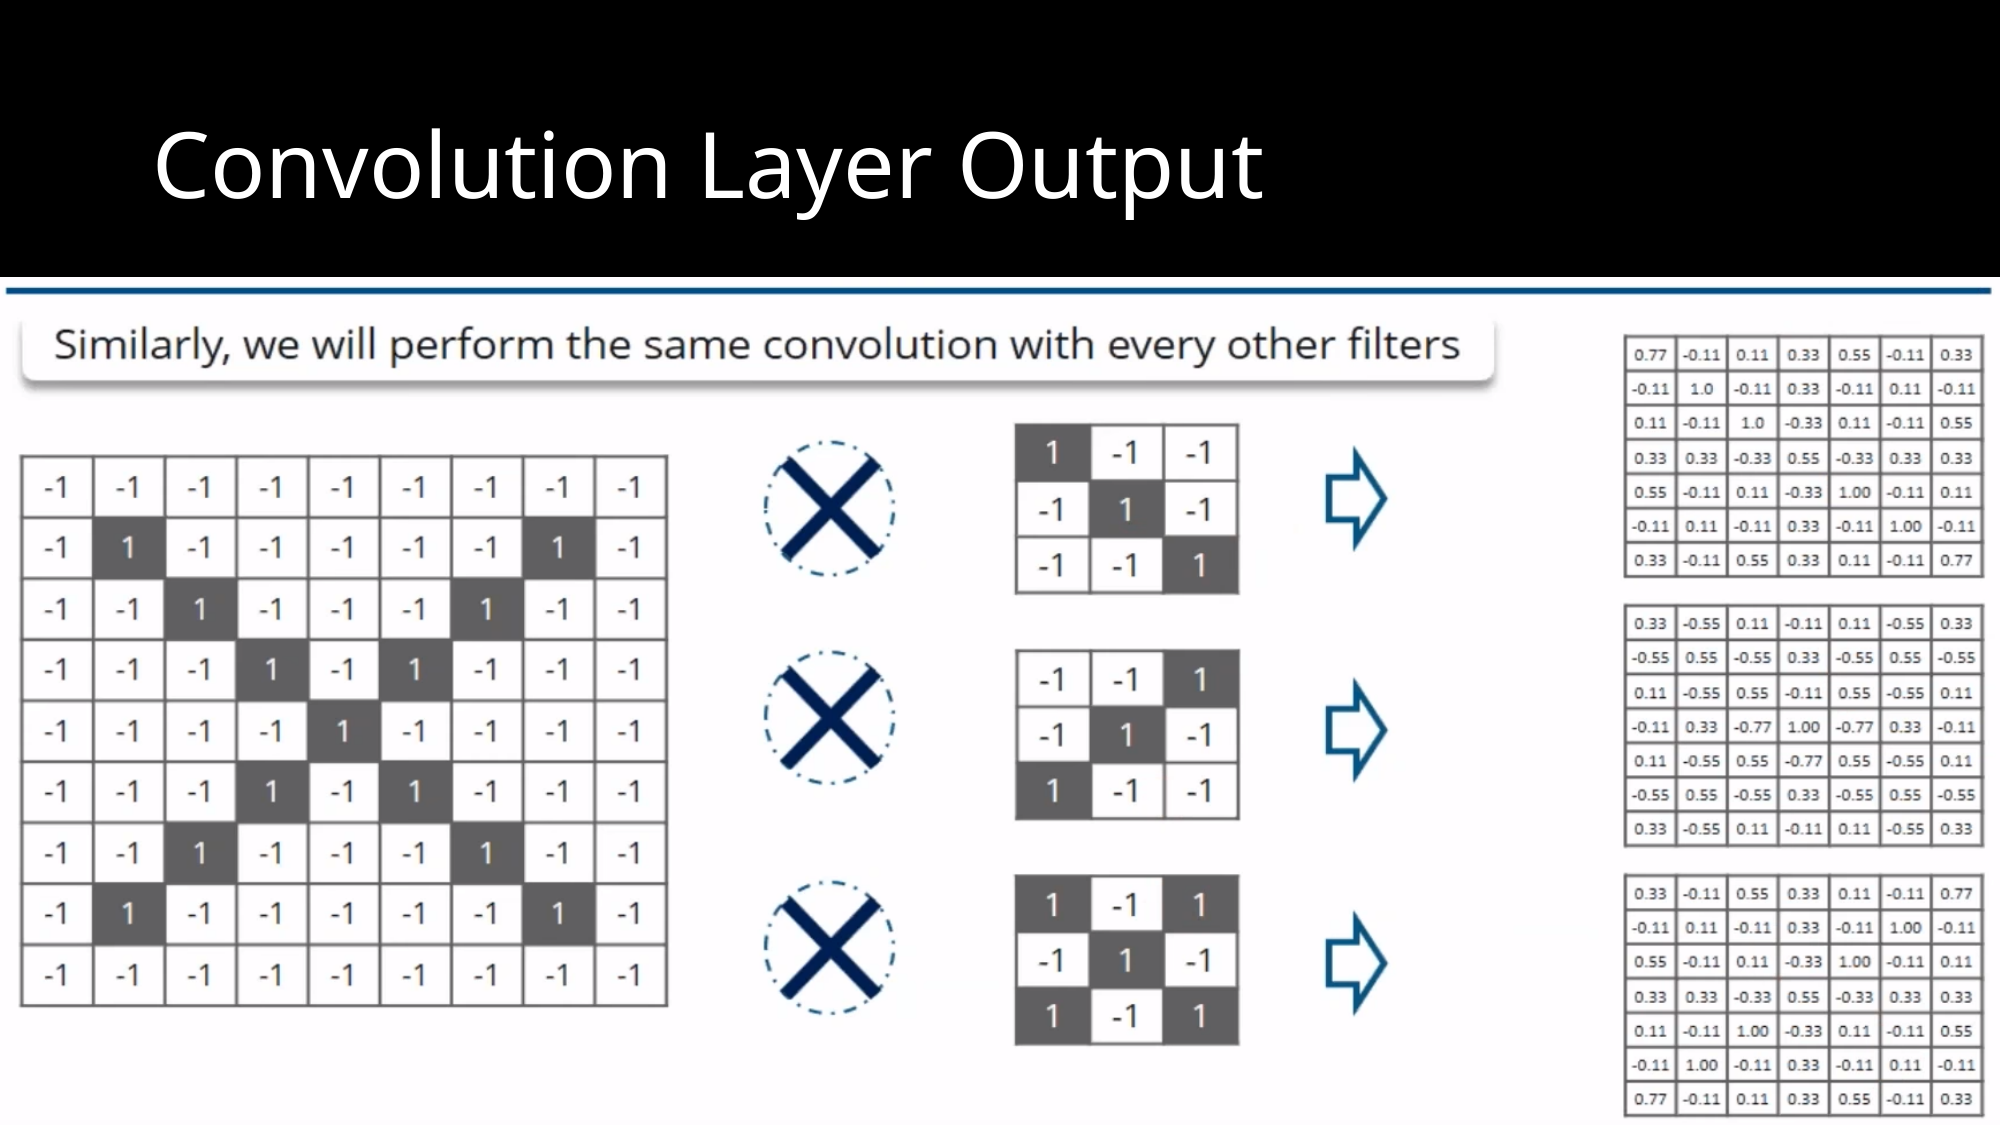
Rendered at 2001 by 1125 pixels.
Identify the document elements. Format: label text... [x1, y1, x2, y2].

text_box Convolution Layer Output [137, 59, 1863, 278]
picture [0, 277, 2000, 1125]
